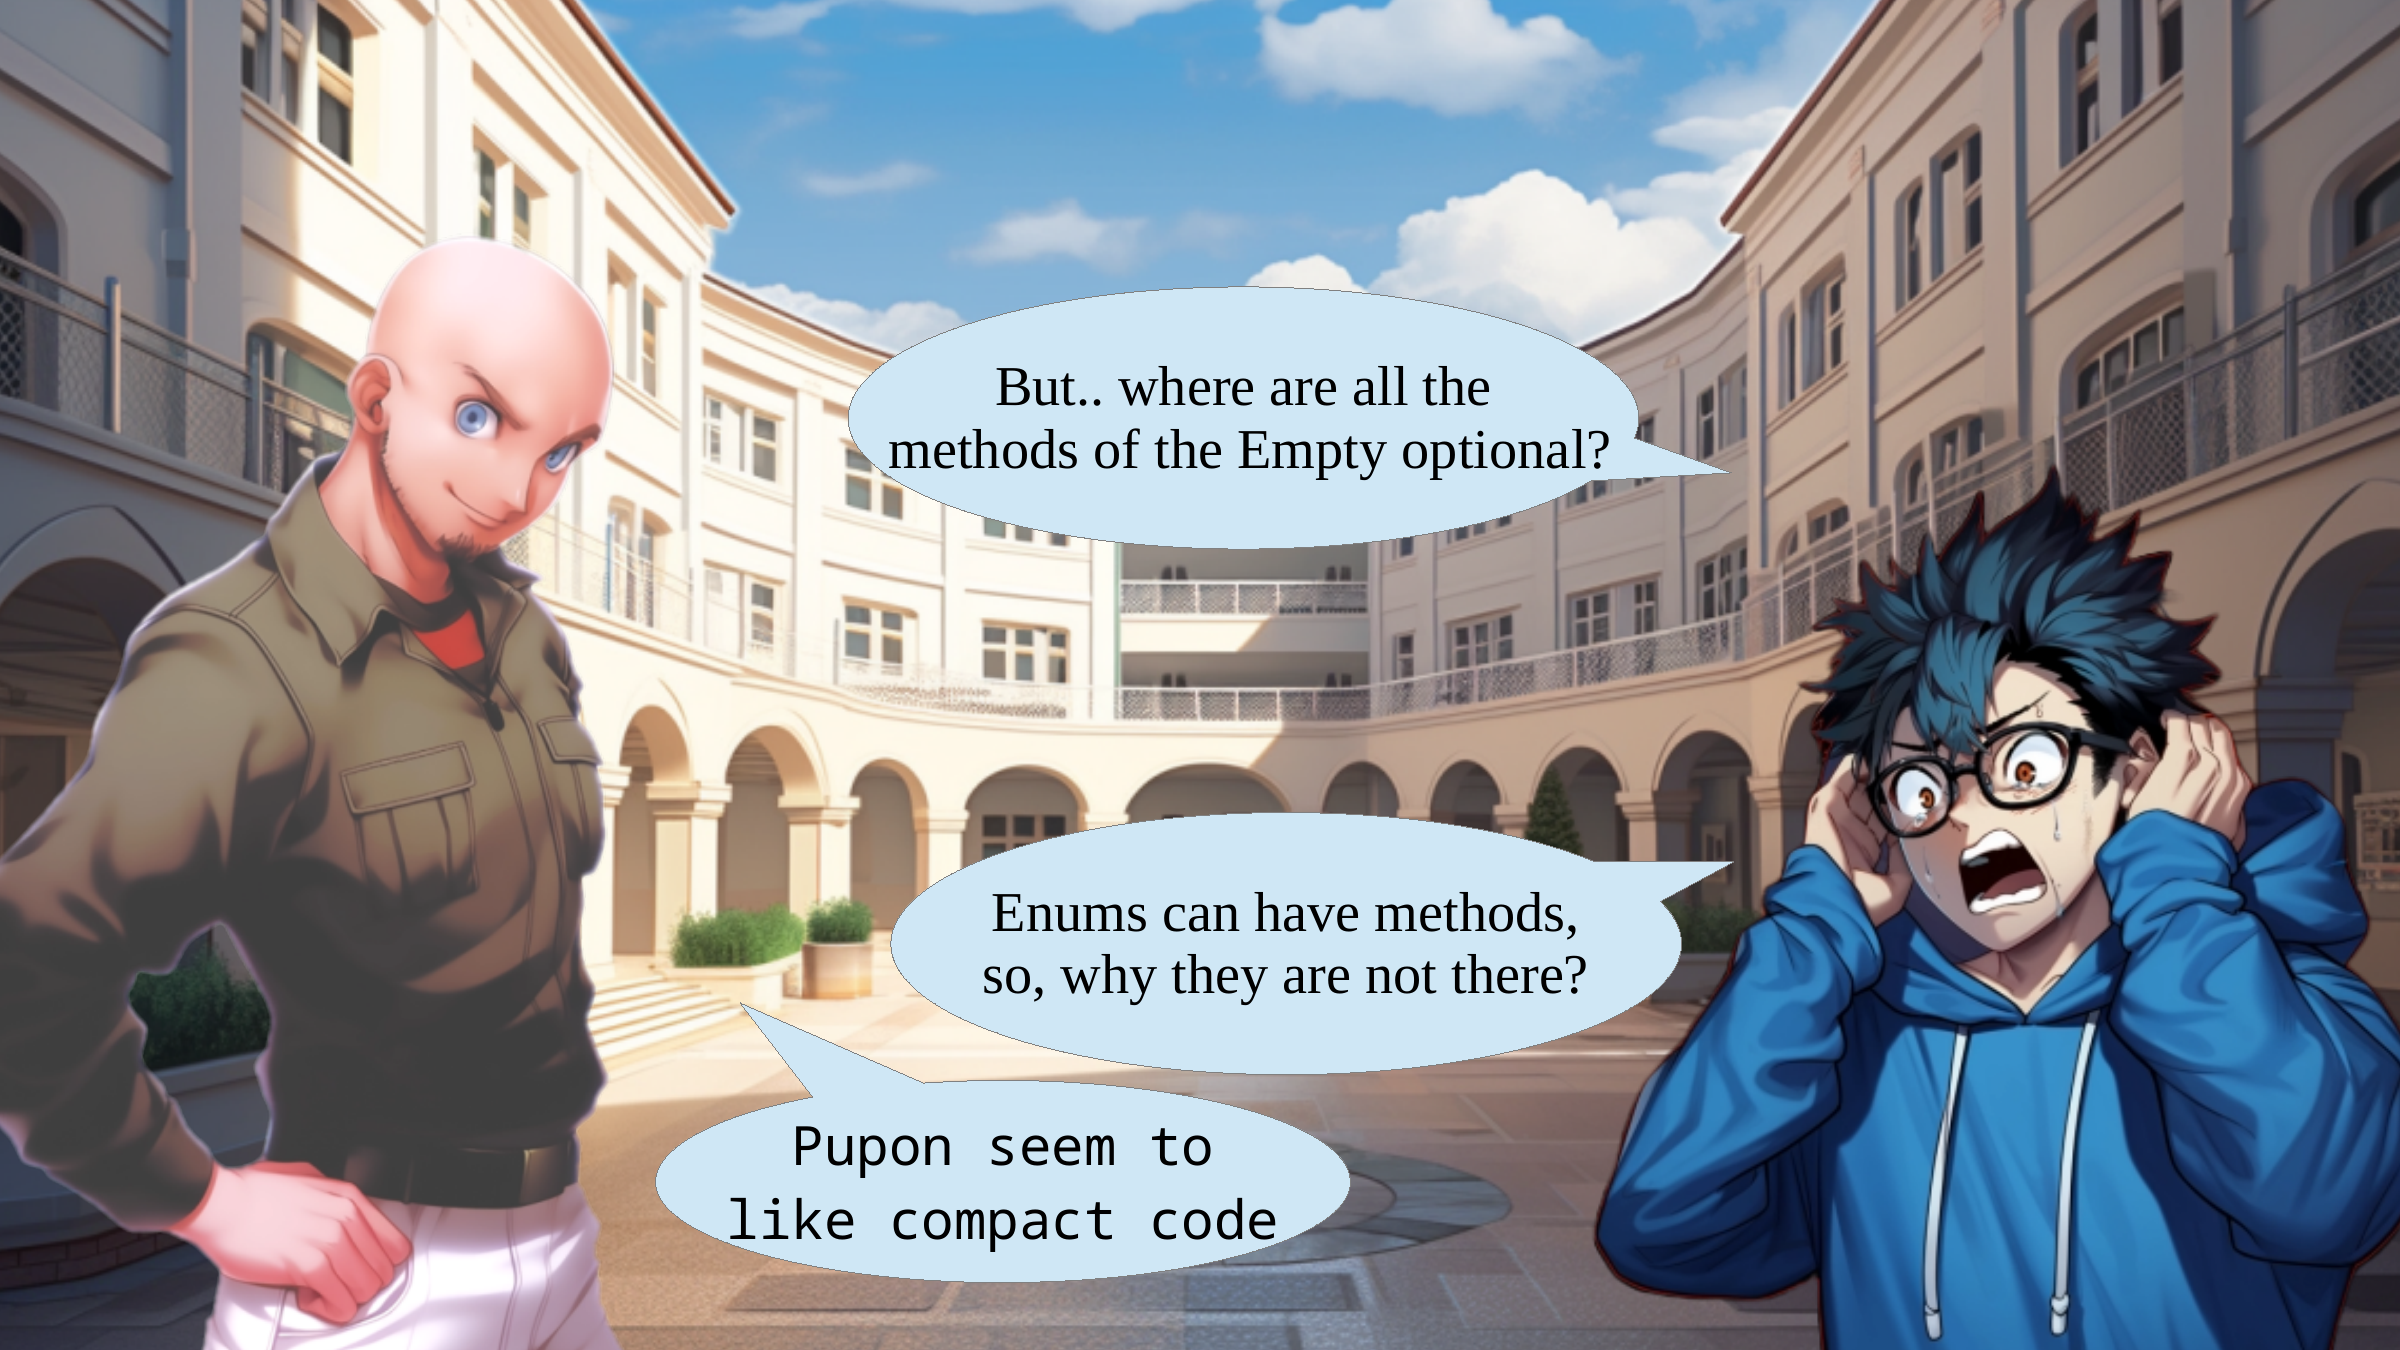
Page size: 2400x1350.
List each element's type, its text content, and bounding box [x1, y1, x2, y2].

text_box Enums can have methods, so, why they are not there? [890, 812, 1734, 1075]
text_box But.. where are all the methods of the Empty optional? [848, 286, 1732, 550]
text_box Pupon seem to like compact code [655, 1002, 1351, 1283]
picture [0, 0, 2400, 1350]
